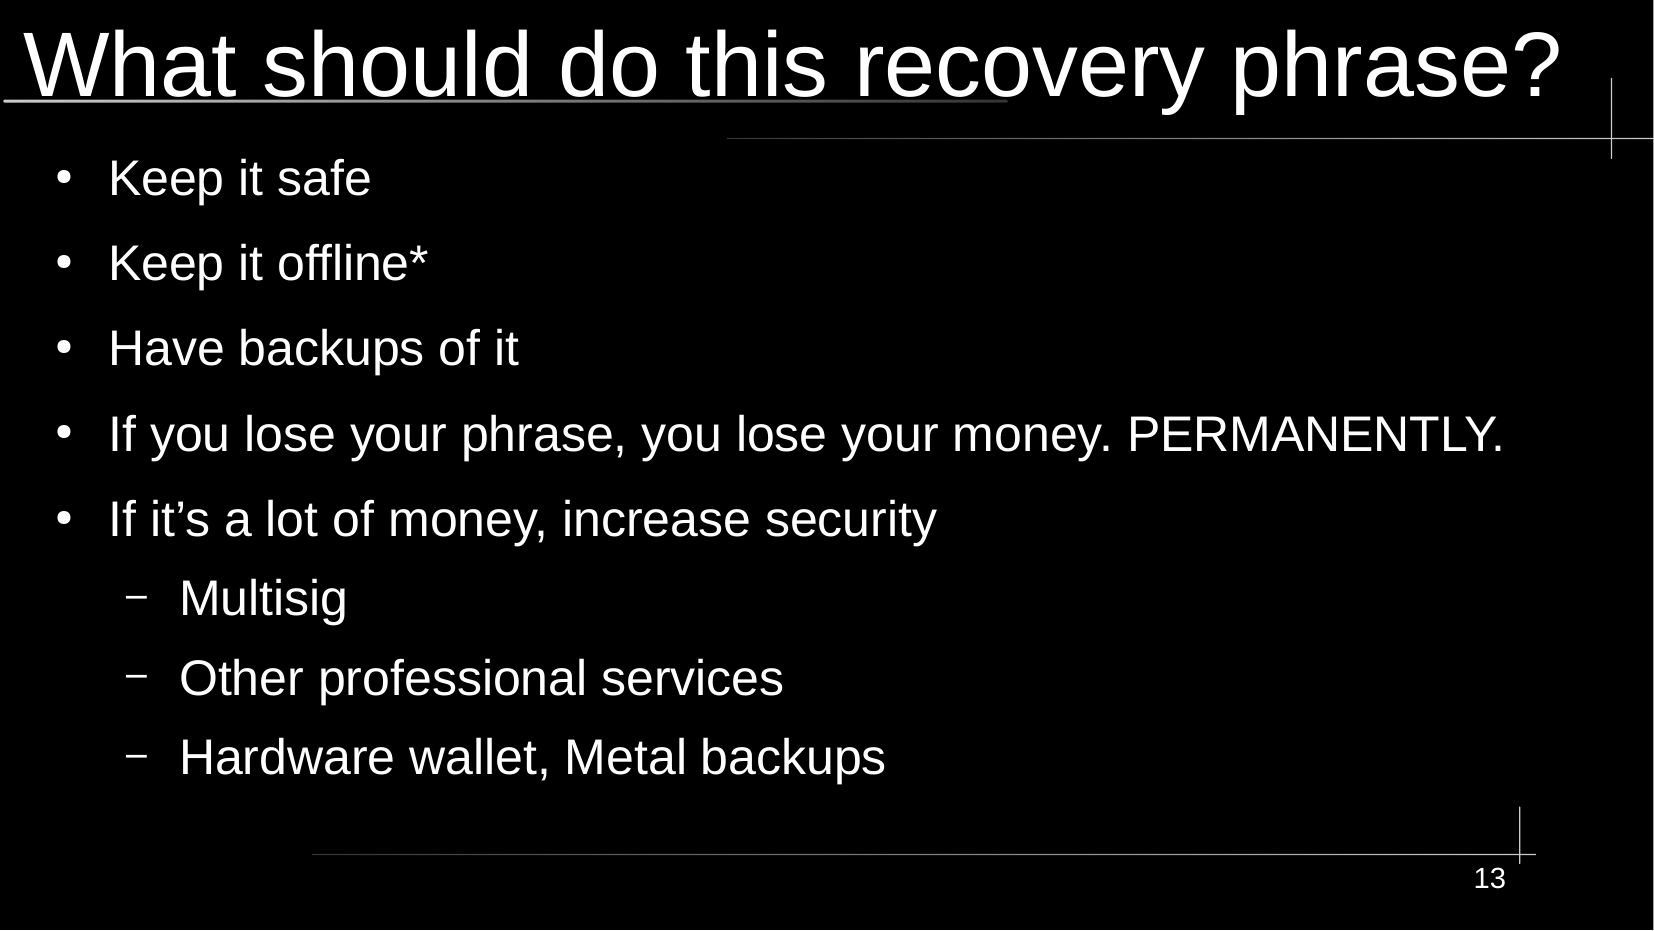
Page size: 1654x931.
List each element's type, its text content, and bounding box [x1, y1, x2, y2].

list Keep it safe Keep it offline* Have backups of it If you lose your phrase, you lose your money. PERMANENTLY. If it’s a lot of money, increase security Multisig Other professional services Hardware wallet, Metal backups [37, 150, 1571, 826]
title What should do this recovery phrase? [23, 11, 1589, 119]
